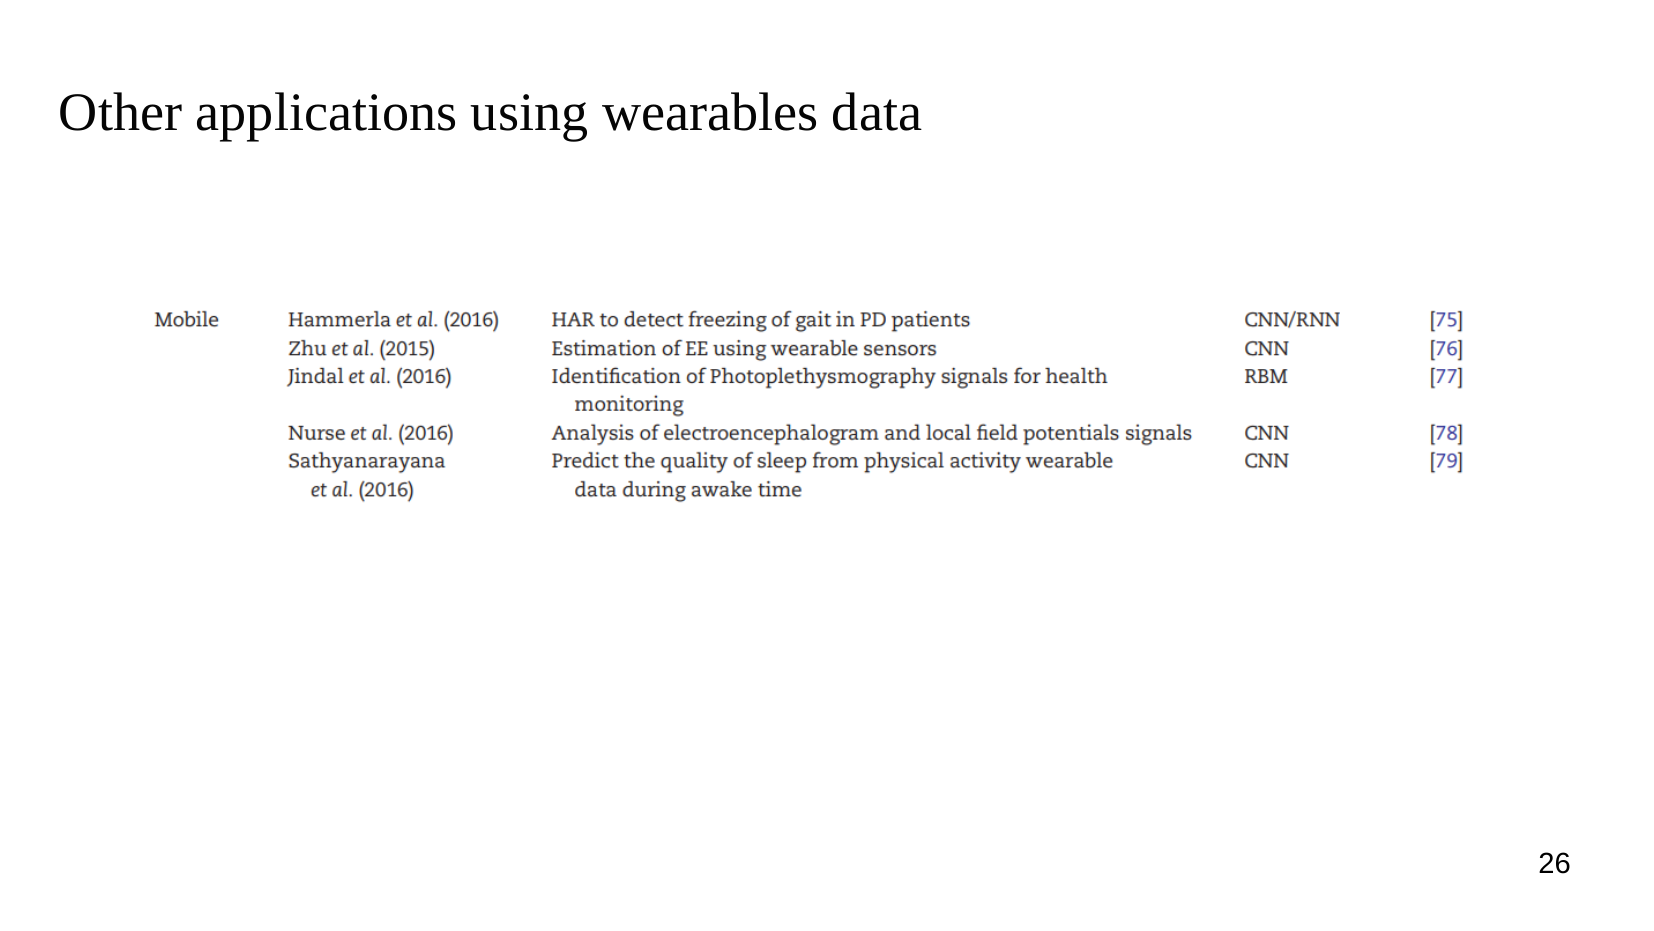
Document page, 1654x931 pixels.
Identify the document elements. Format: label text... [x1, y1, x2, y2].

title Other applications using wearables data [59, 35, 1595, 189]
picture [135, 279, 1489, 508]
